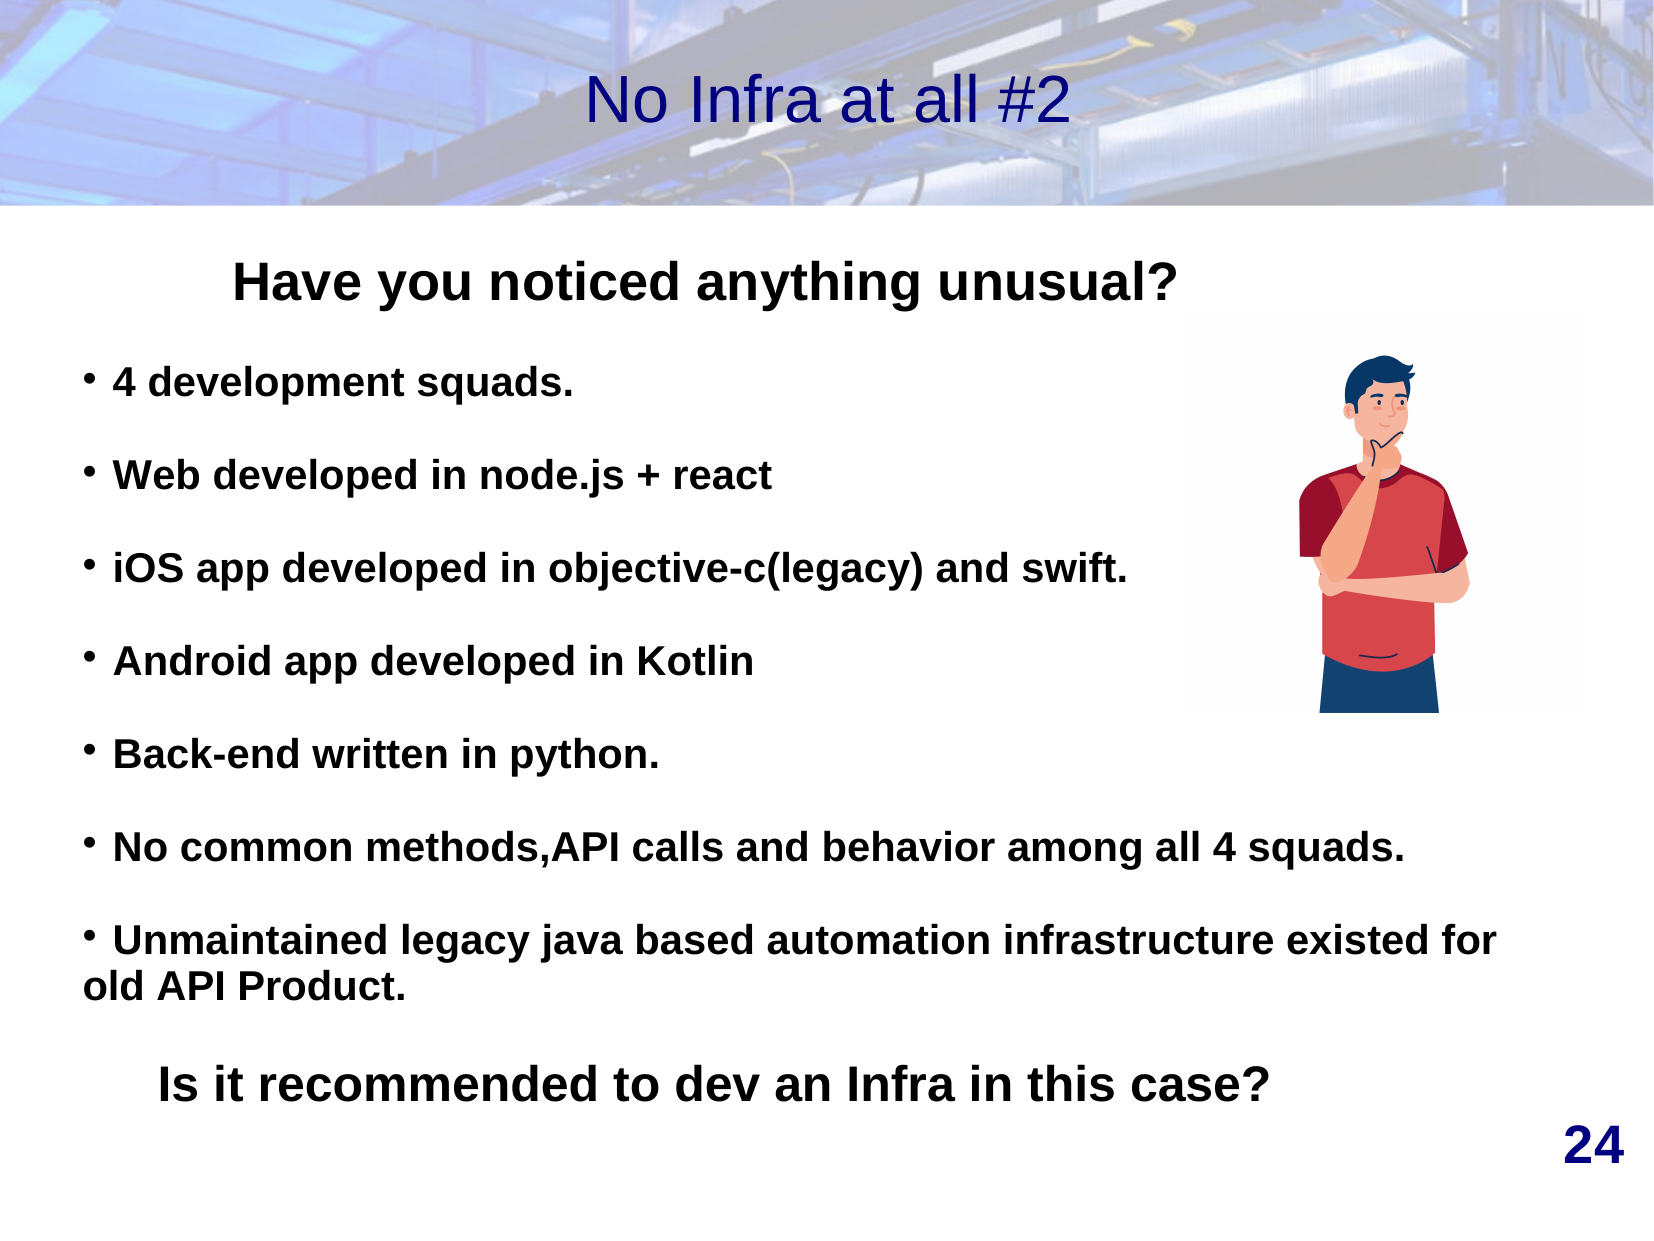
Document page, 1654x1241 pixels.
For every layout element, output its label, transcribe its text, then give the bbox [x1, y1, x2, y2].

subtitle Have you noticed anything unusual? 4 development squads. Web developed in node.js + react iOS app developed in objective-c(legacy) and swift. Android app developed in Kotlin Back-end written in python. No common methods,API calls and behavior among all 4 squads. Unmaintained legacy java based automation infrastructure existed for old API Product. Is it recommended to dev an Infra in this case? [82, 215, 1538, 1241]
title No Infra at all #2 [284, 0, 1654, 166]
text_box 24 [1549, 1104, 1640, 1241]
picture [0, 0, 1654, 1241]
